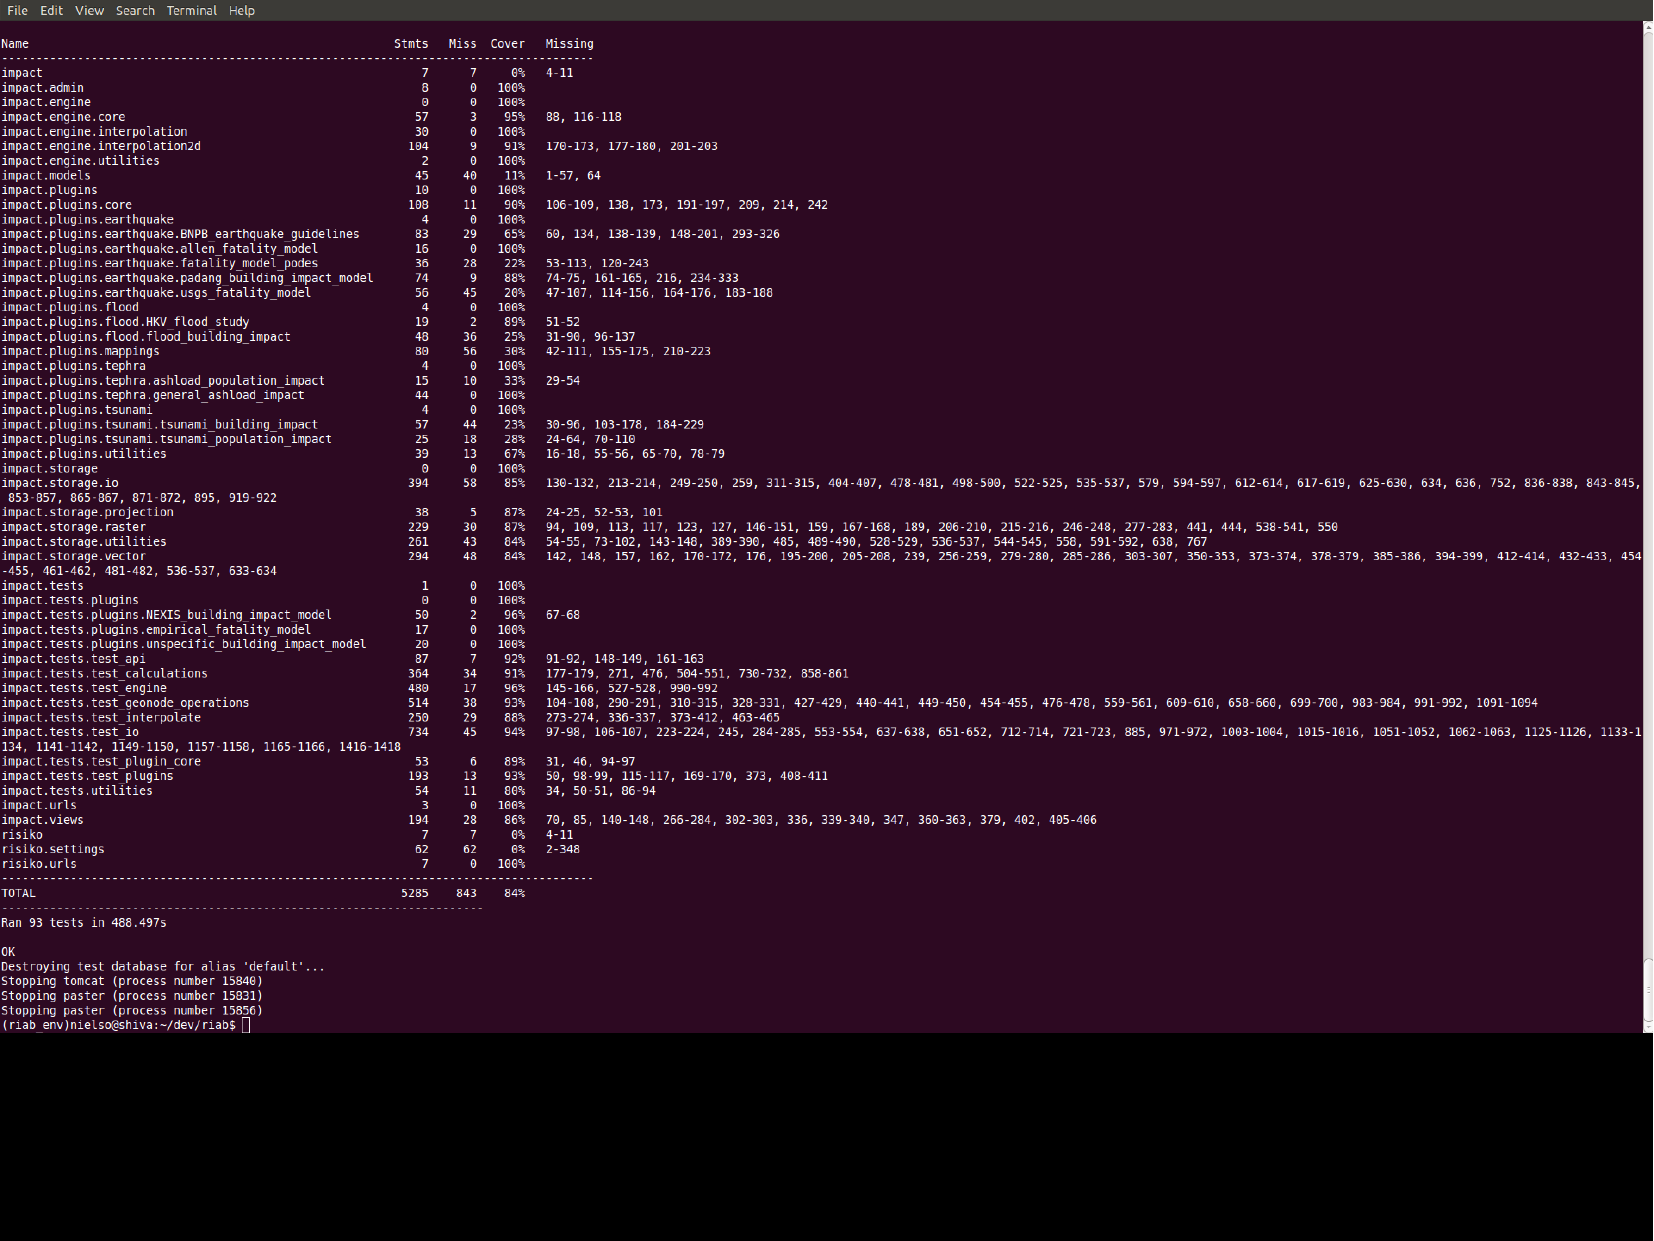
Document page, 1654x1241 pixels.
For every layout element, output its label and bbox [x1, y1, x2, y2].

picture [0, 0, 1653, 1034]
